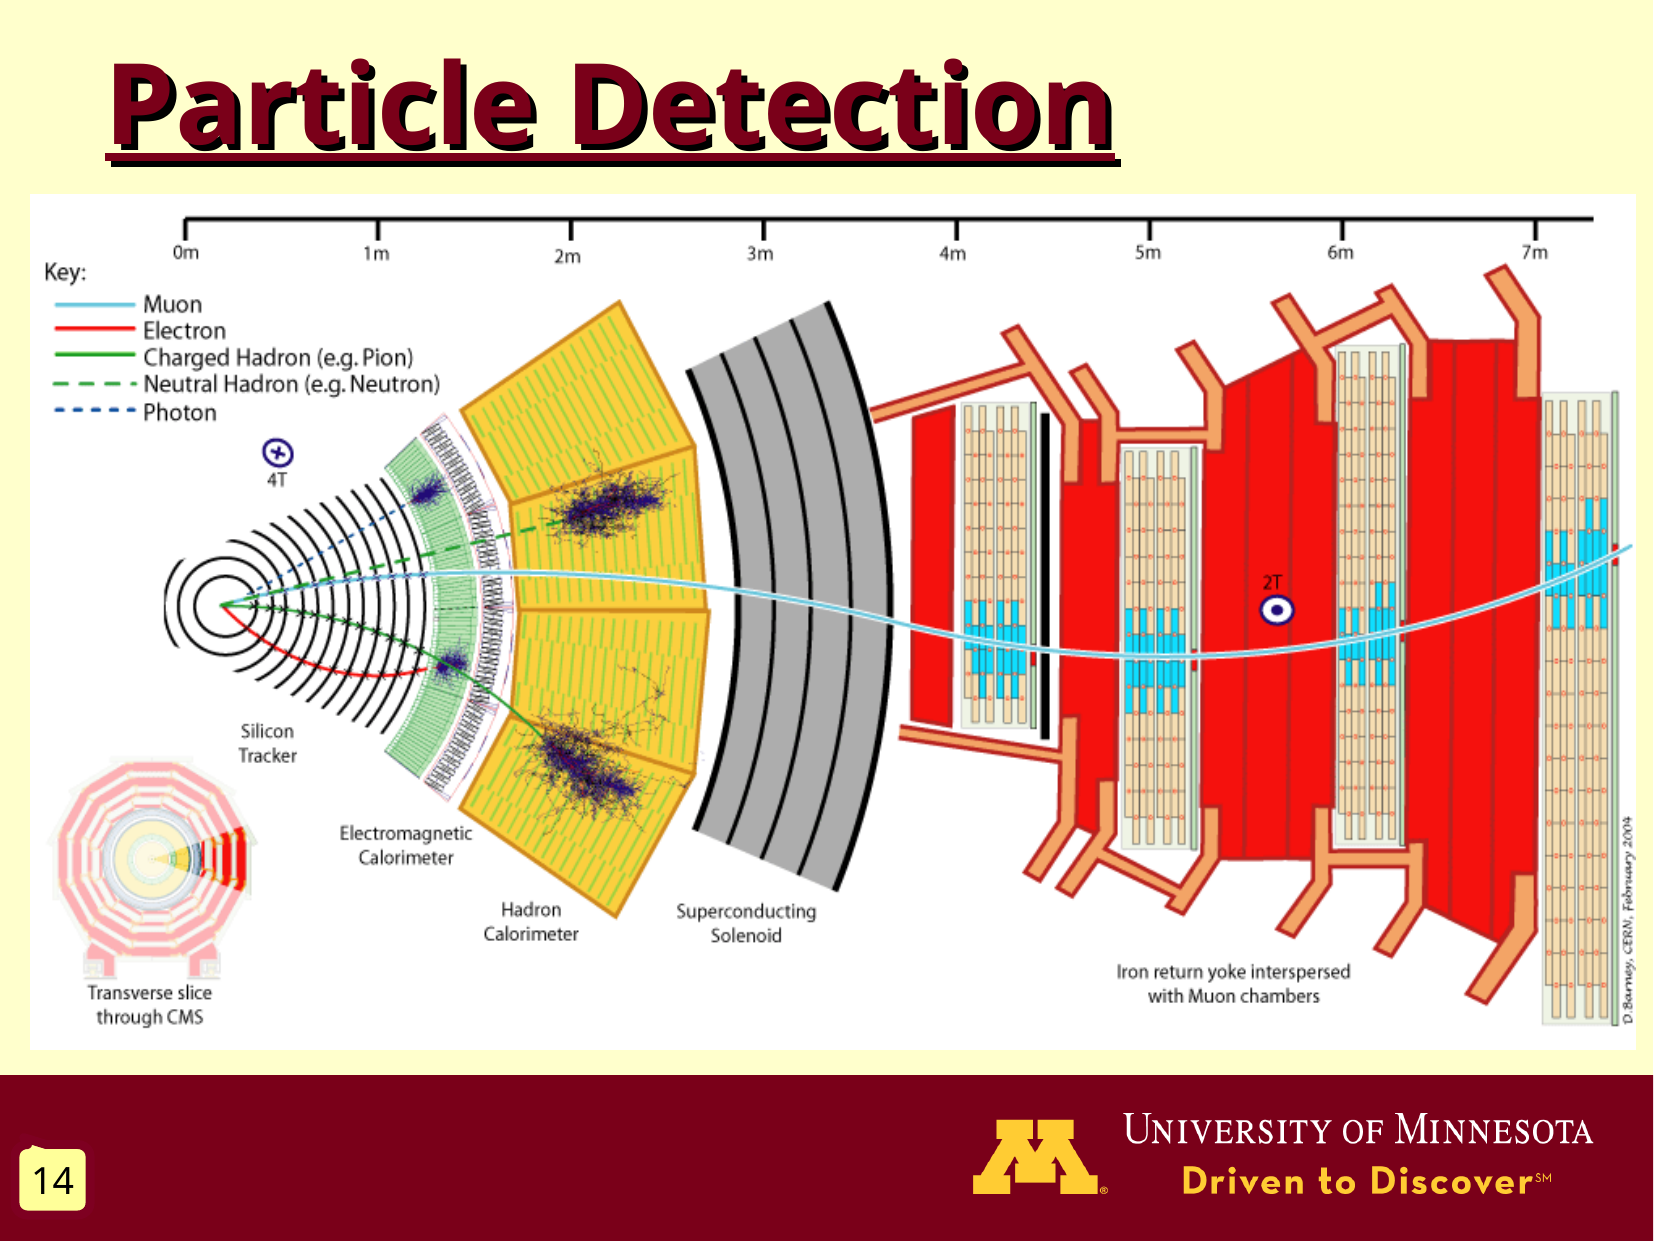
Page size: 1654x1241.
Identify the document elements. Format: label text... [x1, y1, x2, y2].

picture [0, 1075, 1654, 1241]
title Particle Detection [90, 18, 1591, 181]
picture [30, 194, 1636, 1051]
text_box 14 [15, 1137, 91, 1216]
